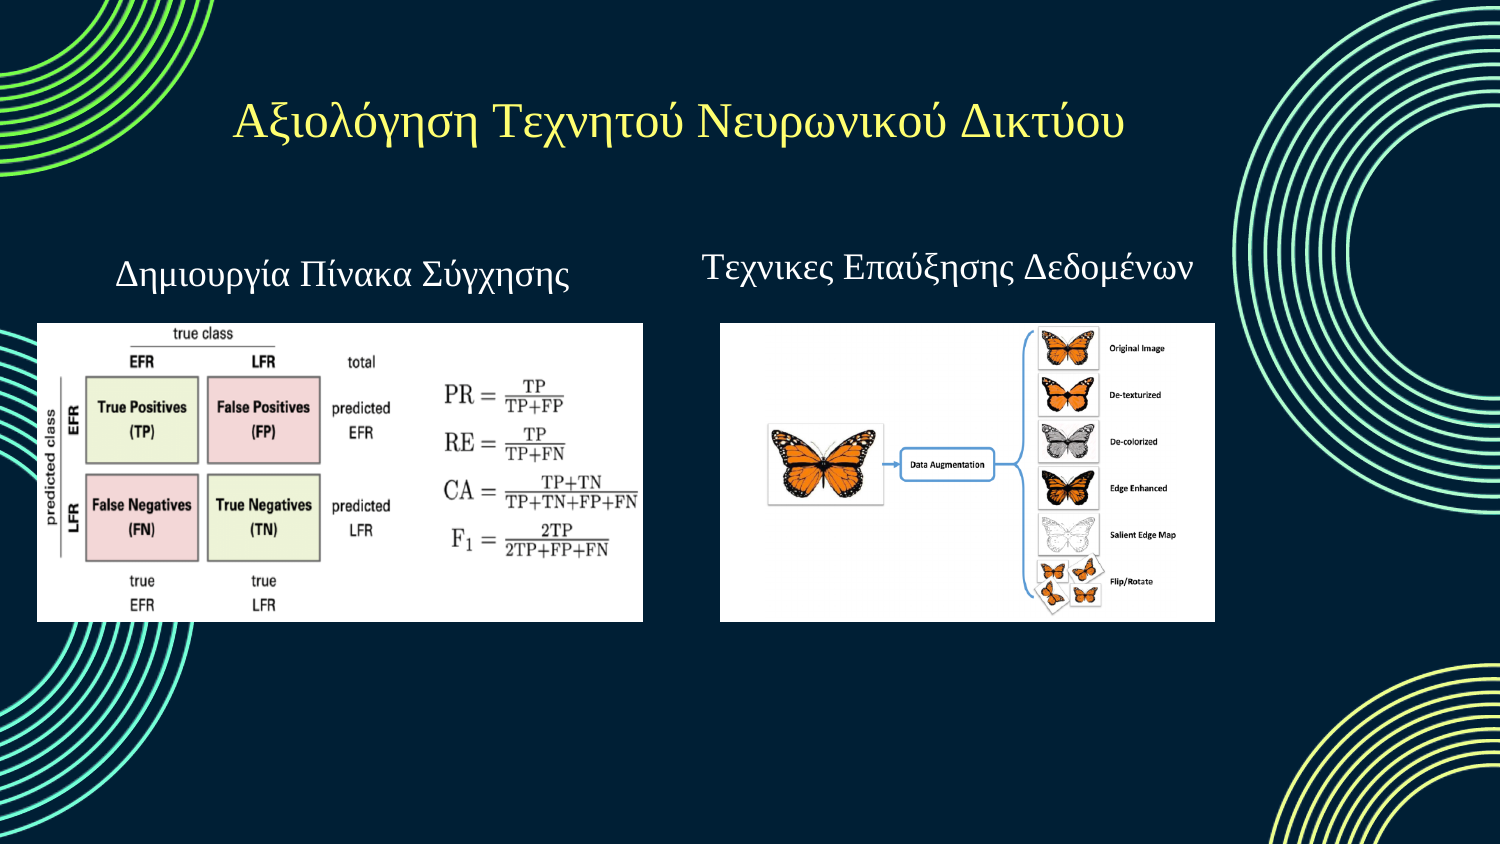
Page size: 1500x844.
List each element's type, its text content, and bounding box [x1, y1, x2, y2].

title Αξιολόγηση Τεχνητού Νευρωνικού Δικτύου [154, 72, 1204, 130]
subtitle Δημιουργία Πίνακα Σύγχησης [99, 233, 596, 294]
picture [37, 323, 643, 622]
picture [720, 323, 1215, 622]
subtitle Τεχνικες Επαύξησης Δεδομένων [686, 226, 1259, 294]
